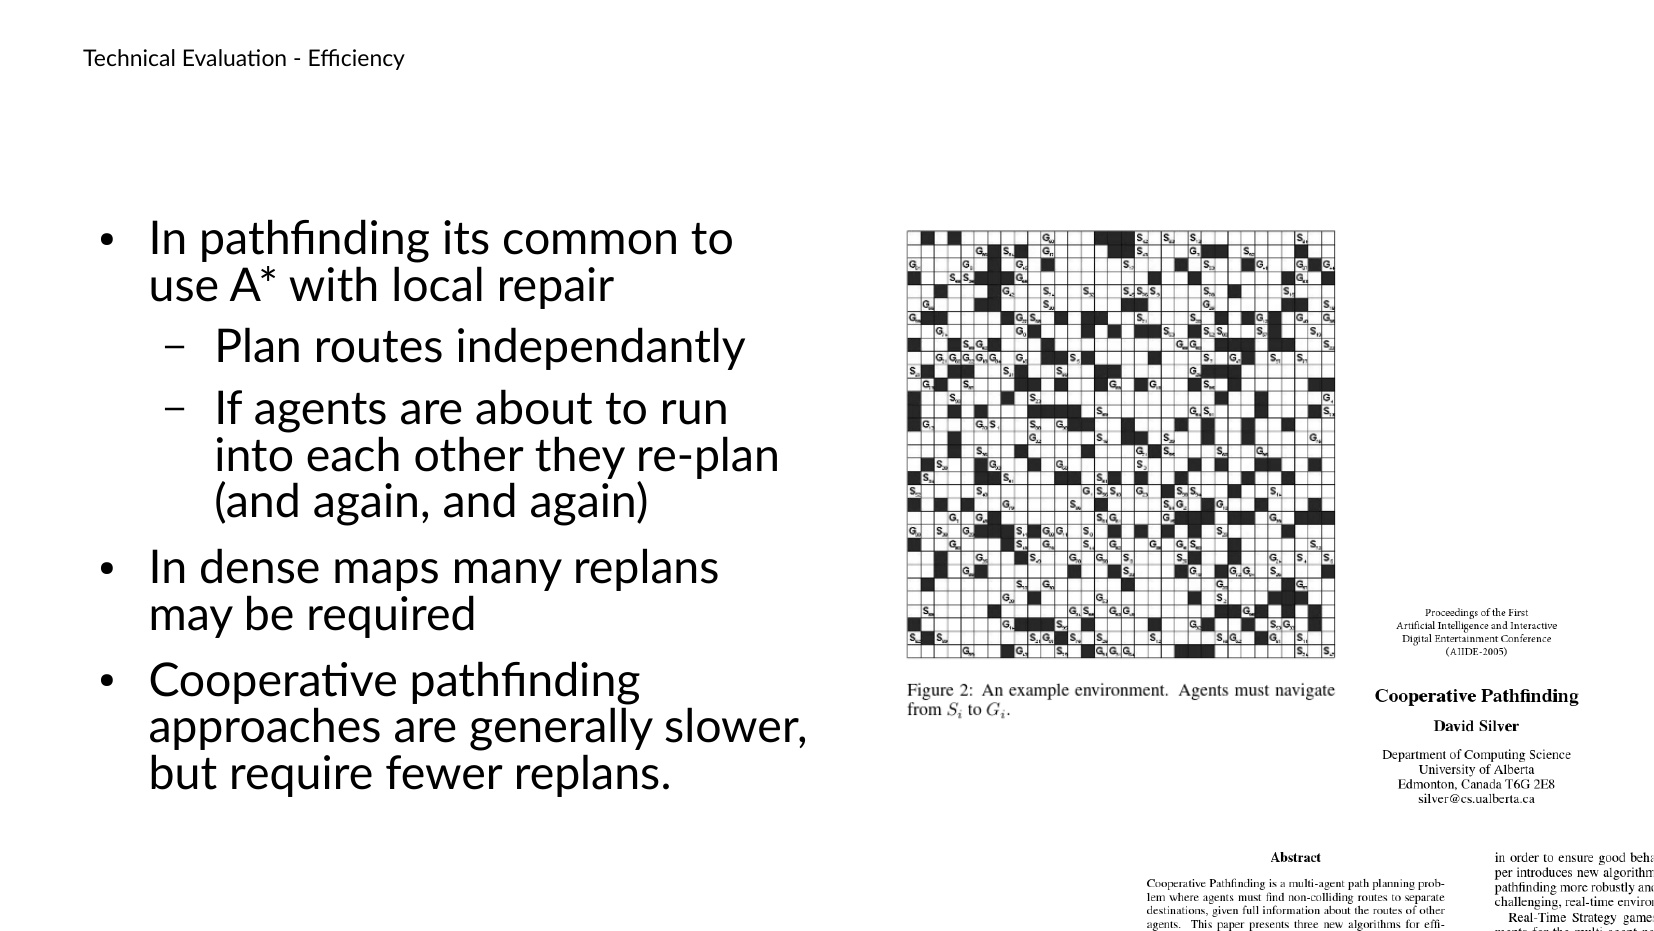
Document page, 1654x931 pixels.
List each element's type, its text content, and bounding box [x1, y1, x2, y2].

title Technical Evaluation - Efficiency [83, 0, 1571, 119]
list In pathfinding its common to use A* with local repair Plan routes independantly If agents are about to run into each other they re-plan (and again, and again) In dense maps many replans may be required Cooperative pathfinding approaches are generally slower, but require fewer replans. [82, 217, 809, 839]
picture [897, 224, 1654, 931]
